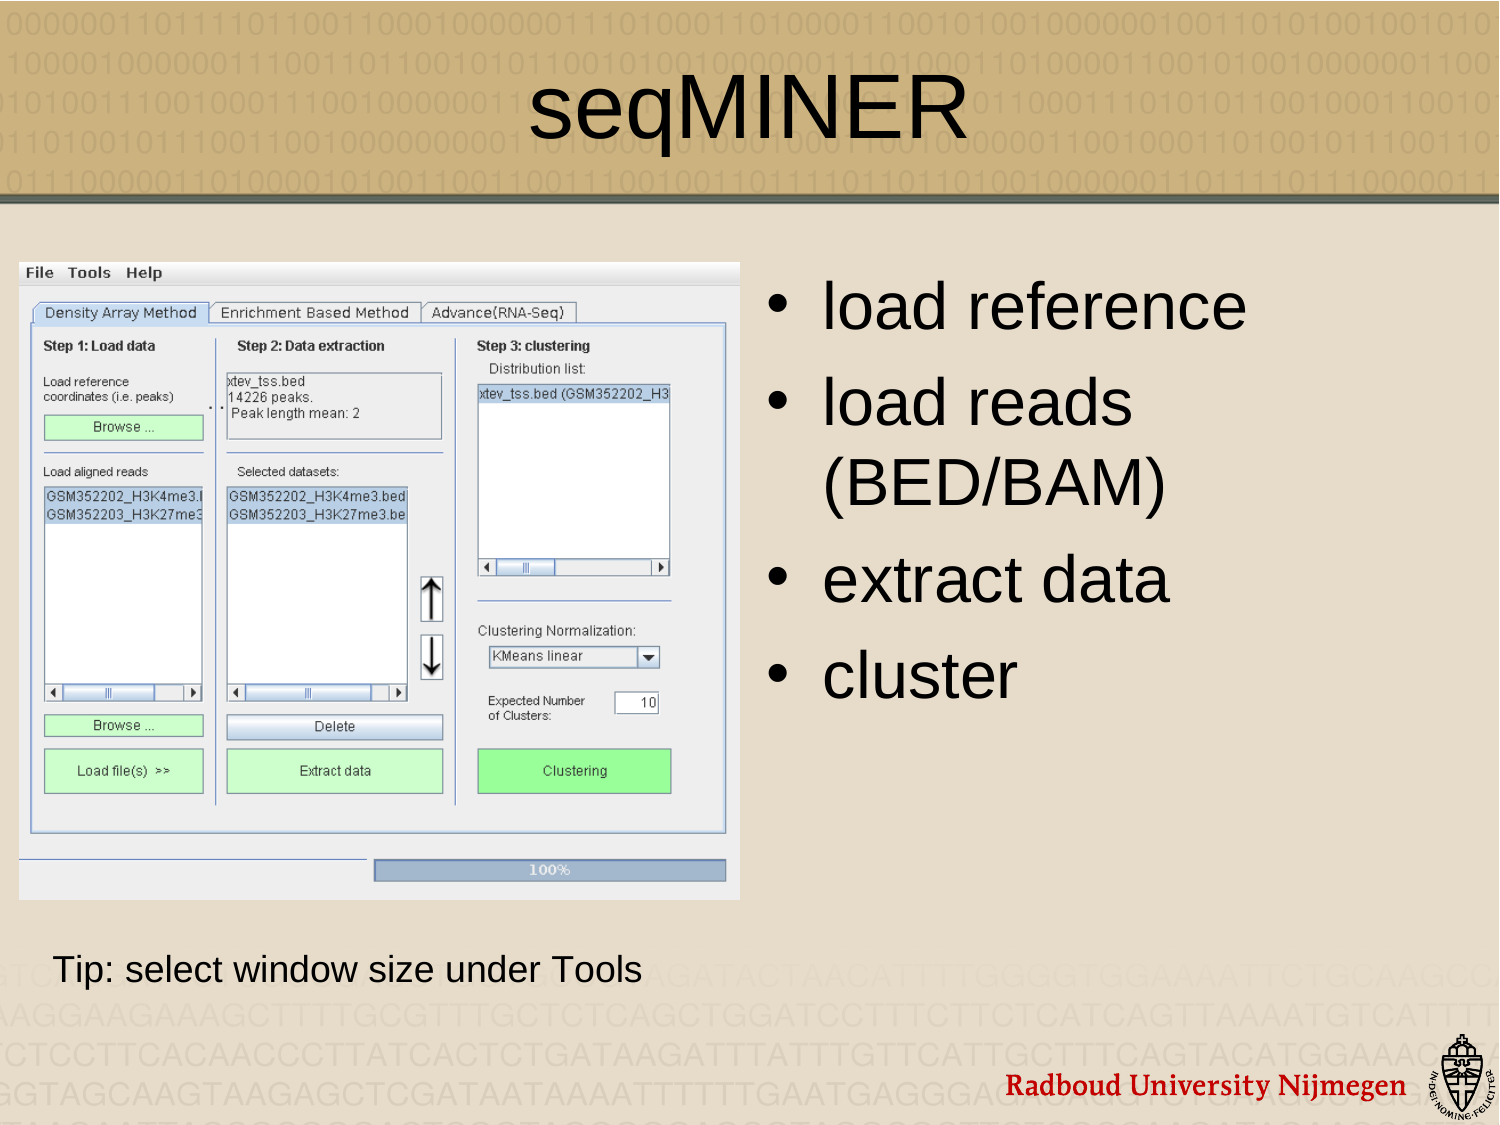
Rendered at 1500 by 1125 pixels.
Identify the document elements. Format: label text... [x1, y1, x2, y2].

text_box Tip: select window size under Tools [37, 937, 657, 998]
picture [0, 1, 1500, 1125]
list load reference load reads (BED/BAM) extract data cluster [766, 262, 1426, 1006]
title seqMINER [75, 7, 1425, 196]
